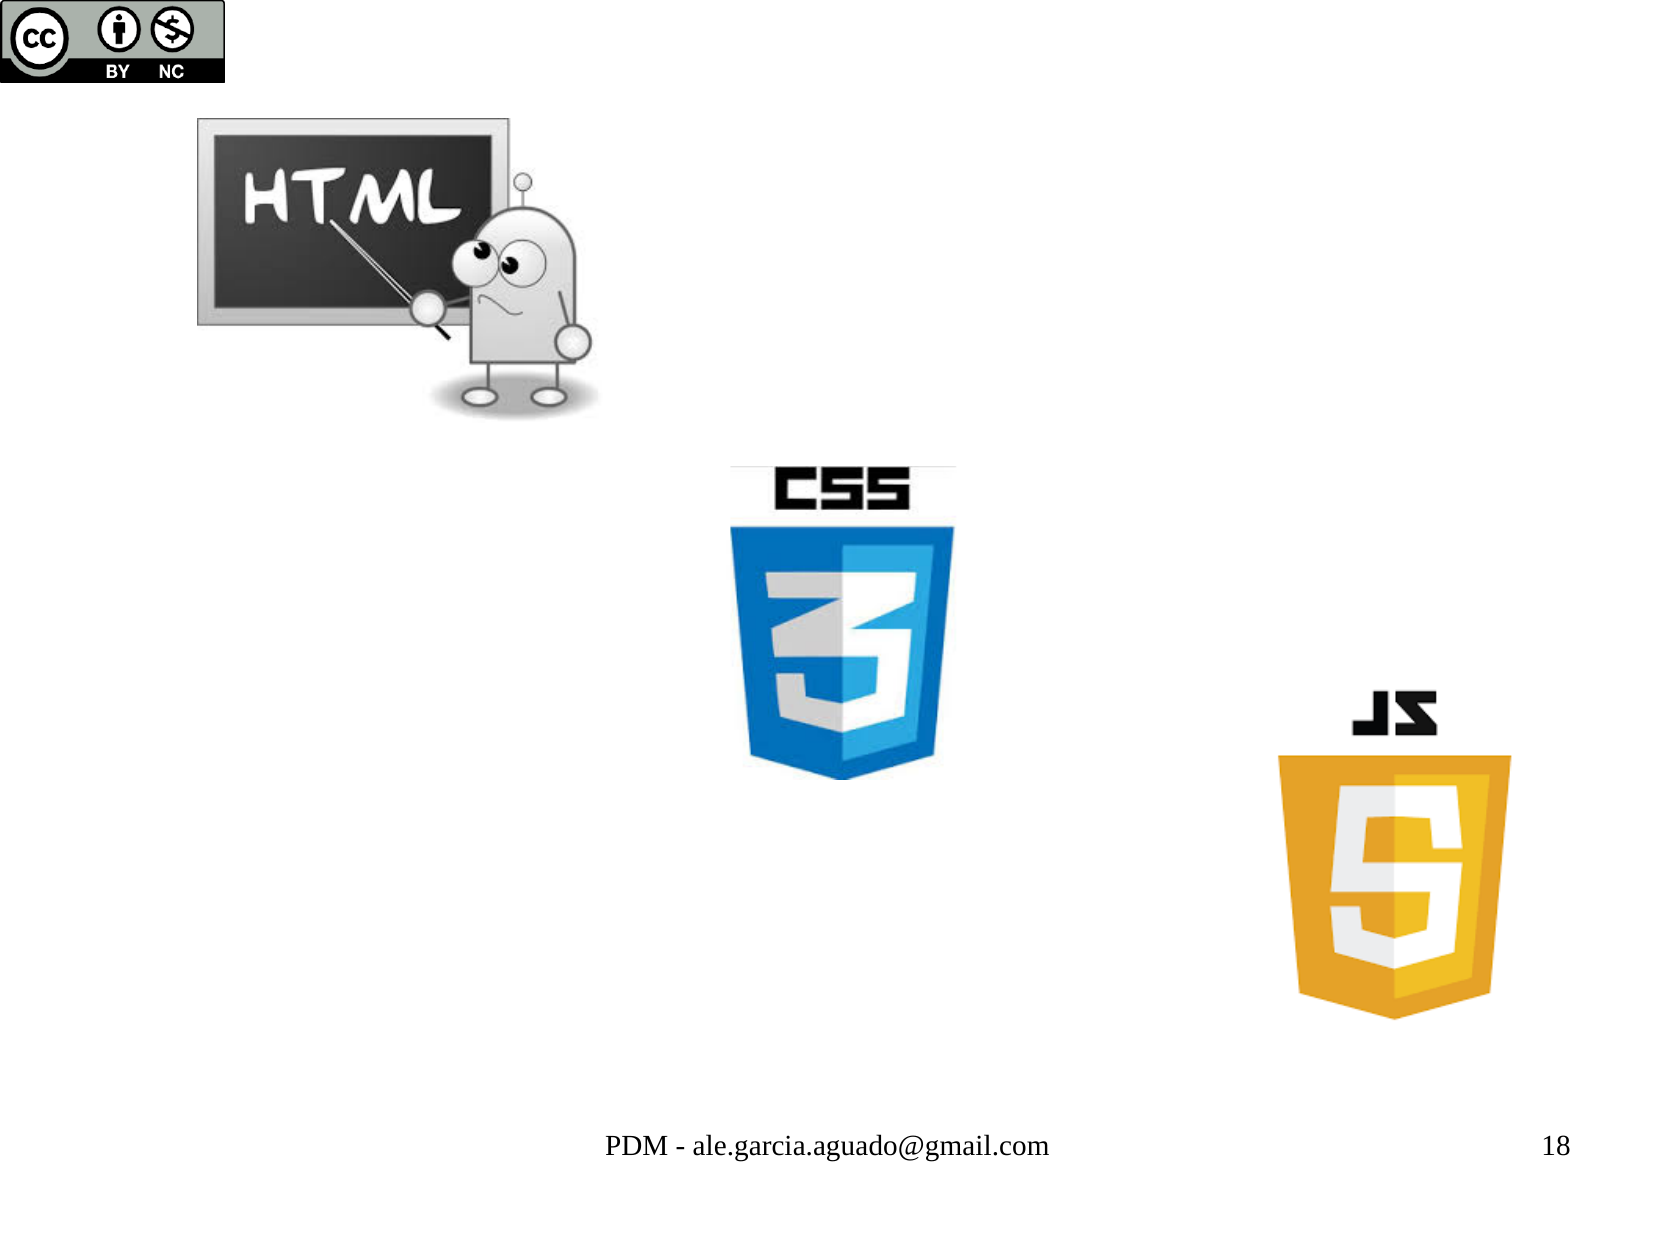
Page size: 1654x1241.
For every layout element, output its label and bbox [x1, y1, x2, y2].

picture [1219, 676, 1571, 1028]
picture [668, 466, 1019, 780]
picture [197, 118, 603, 423]
picture [0, 0, 225, 83]
